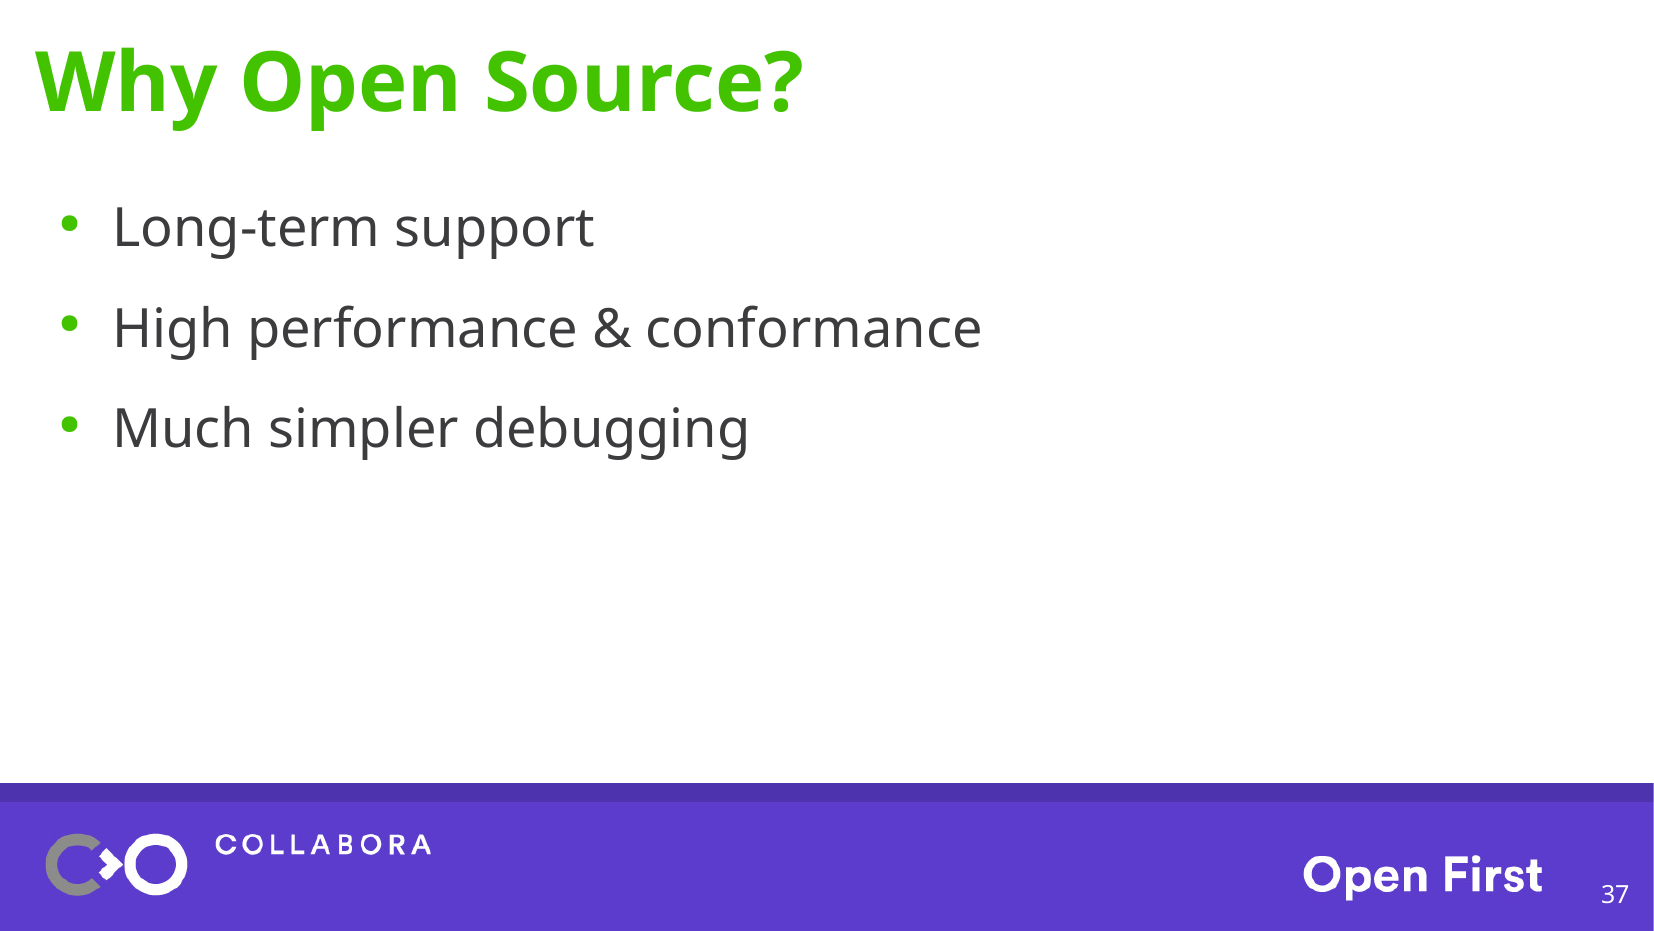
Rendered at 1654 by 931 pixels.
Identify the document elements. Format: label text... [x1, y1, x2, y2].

title Why Open Source? [35, 28, 1609, 192]
picture [0, 0, 1654, 931]
list Long-term support High performance & conformance Much simpler debugging [41, 160, 1614, 804]
